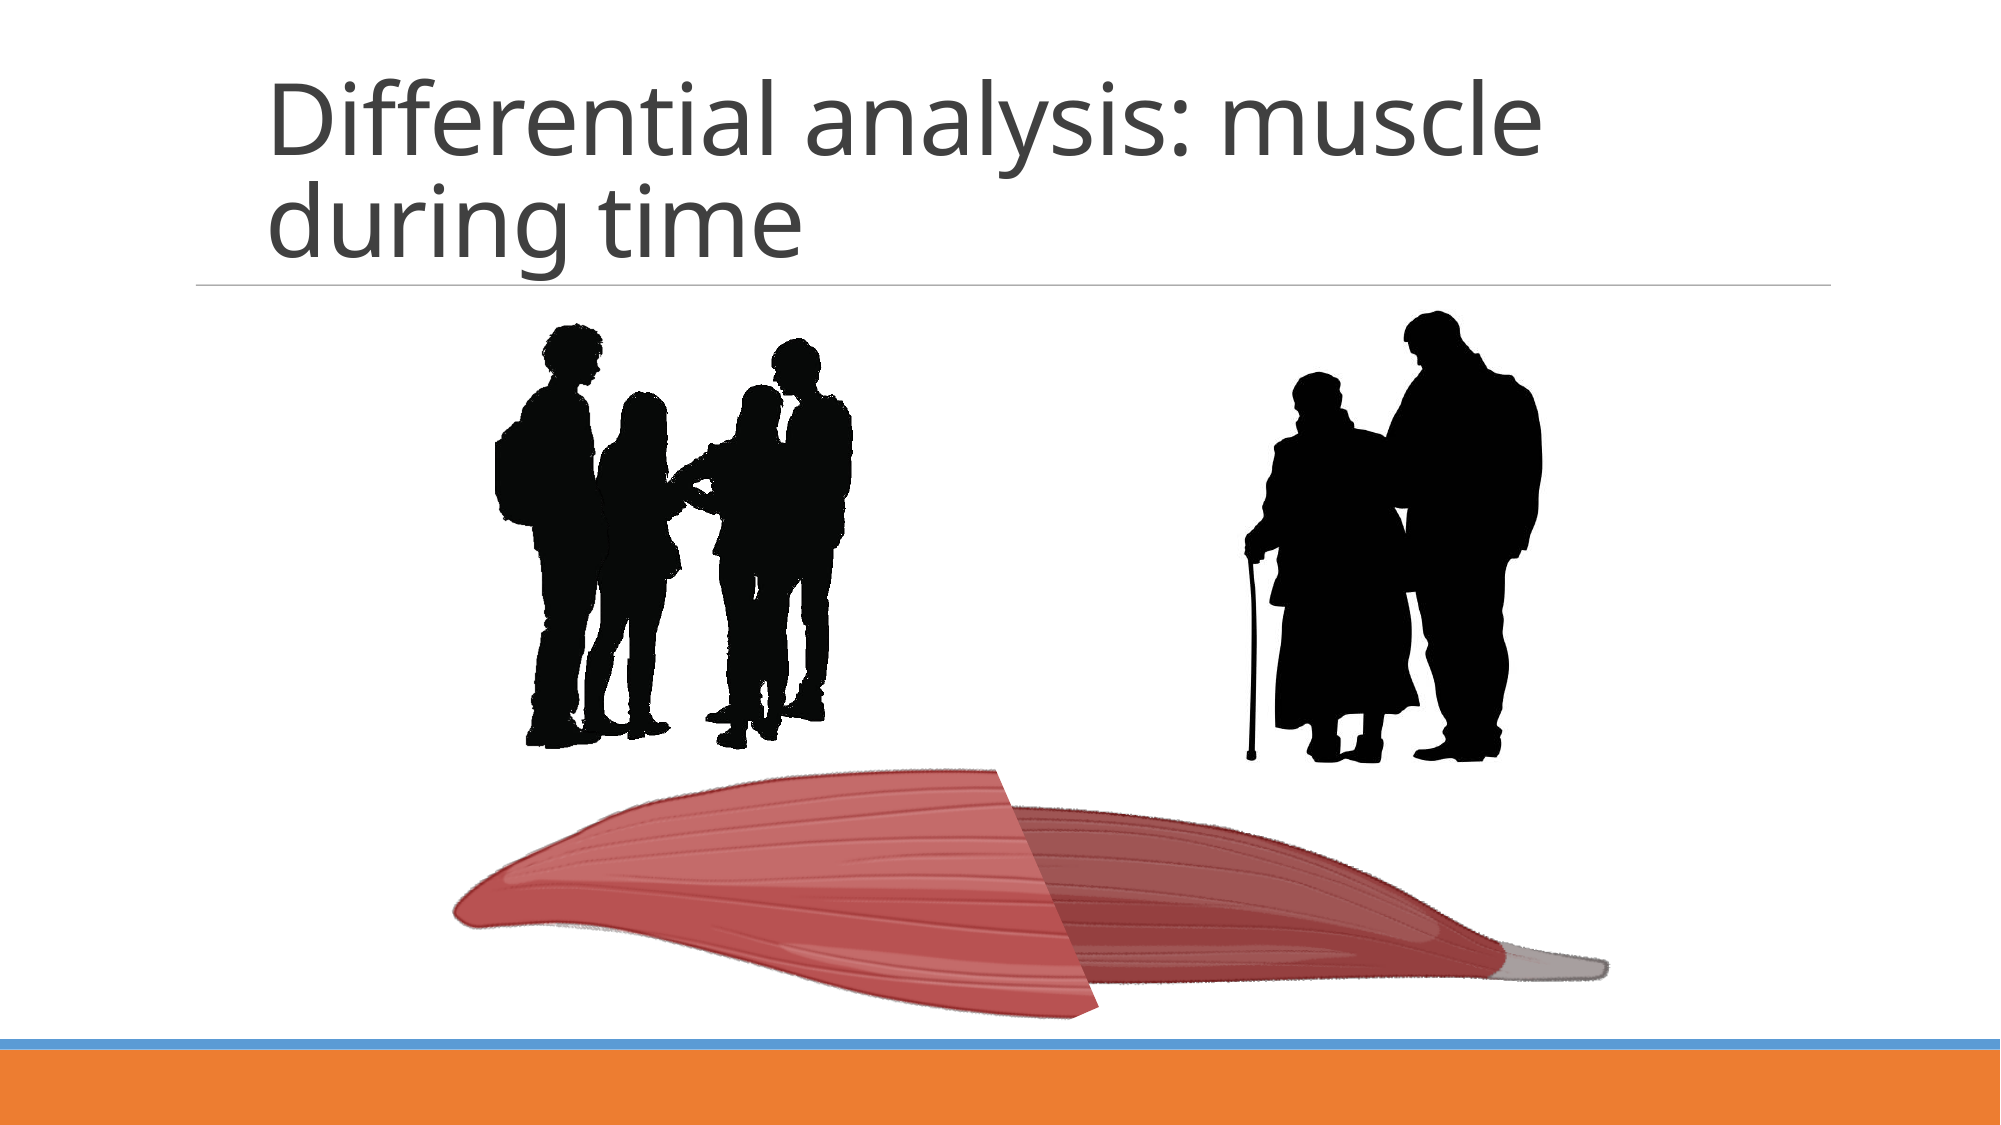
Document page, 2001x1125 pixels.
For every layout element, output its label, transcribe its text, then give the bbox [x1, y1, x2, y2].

title Differential analysis: muscle during time [180, 47, 1830, 285]
picture [383, 323, 1099, 1125]
picture [1161, 289, 1624, 779]
text_box [883, 647, 1684, 1125]
